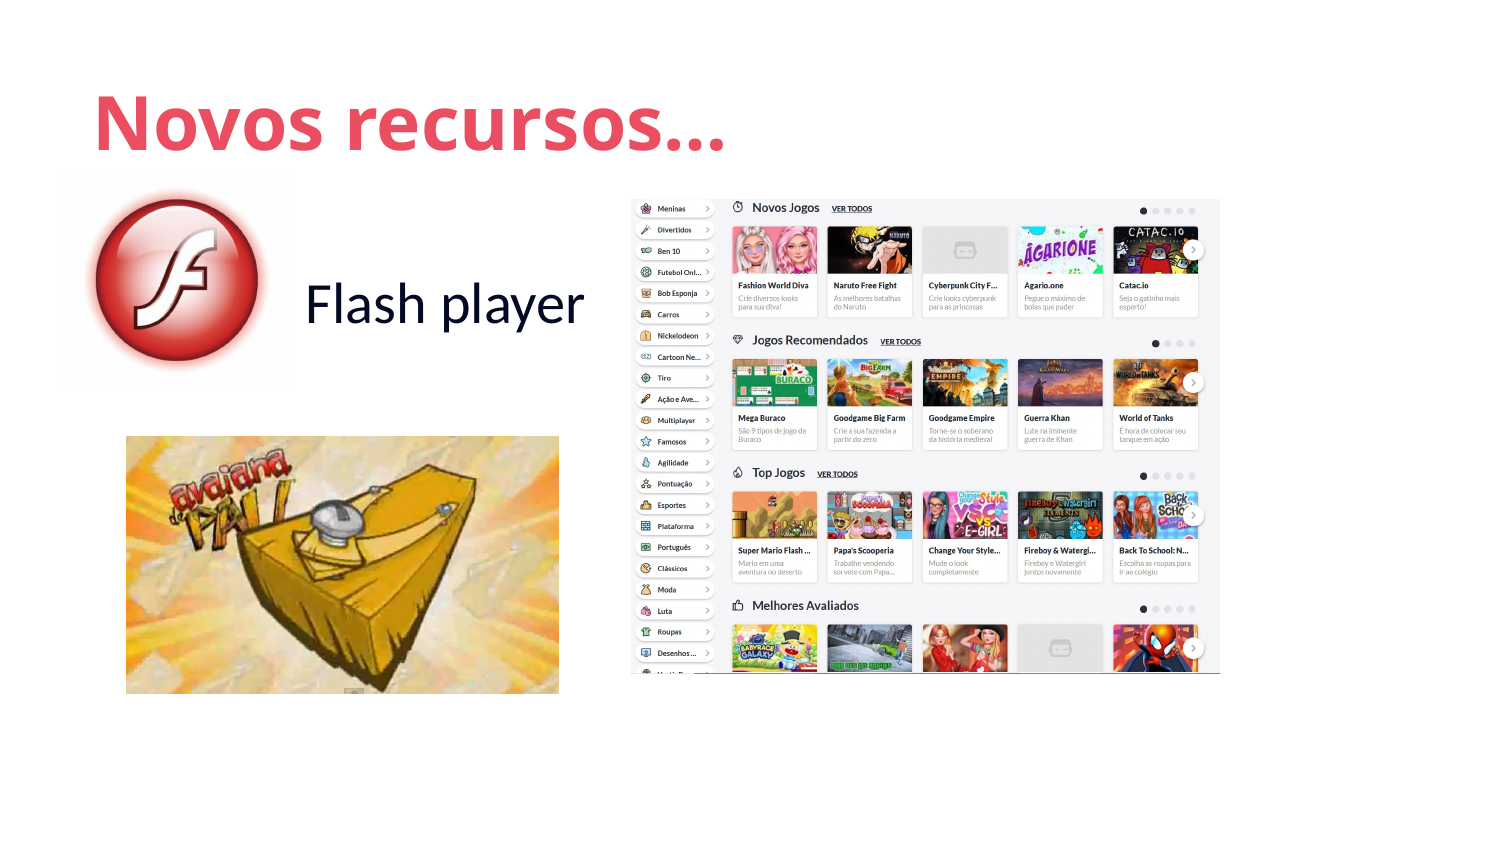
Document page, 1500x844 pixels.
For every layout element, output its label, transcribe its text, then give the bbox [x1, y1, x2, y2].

picture [63, 171, 290, 390]
text_box Novos recursos… [77, 44, 1393, 184]
text_box Flash player [265, 249, 610, 339]
picture [631, 199, 1220, 674]
picture [126, 436, 559, 694]
